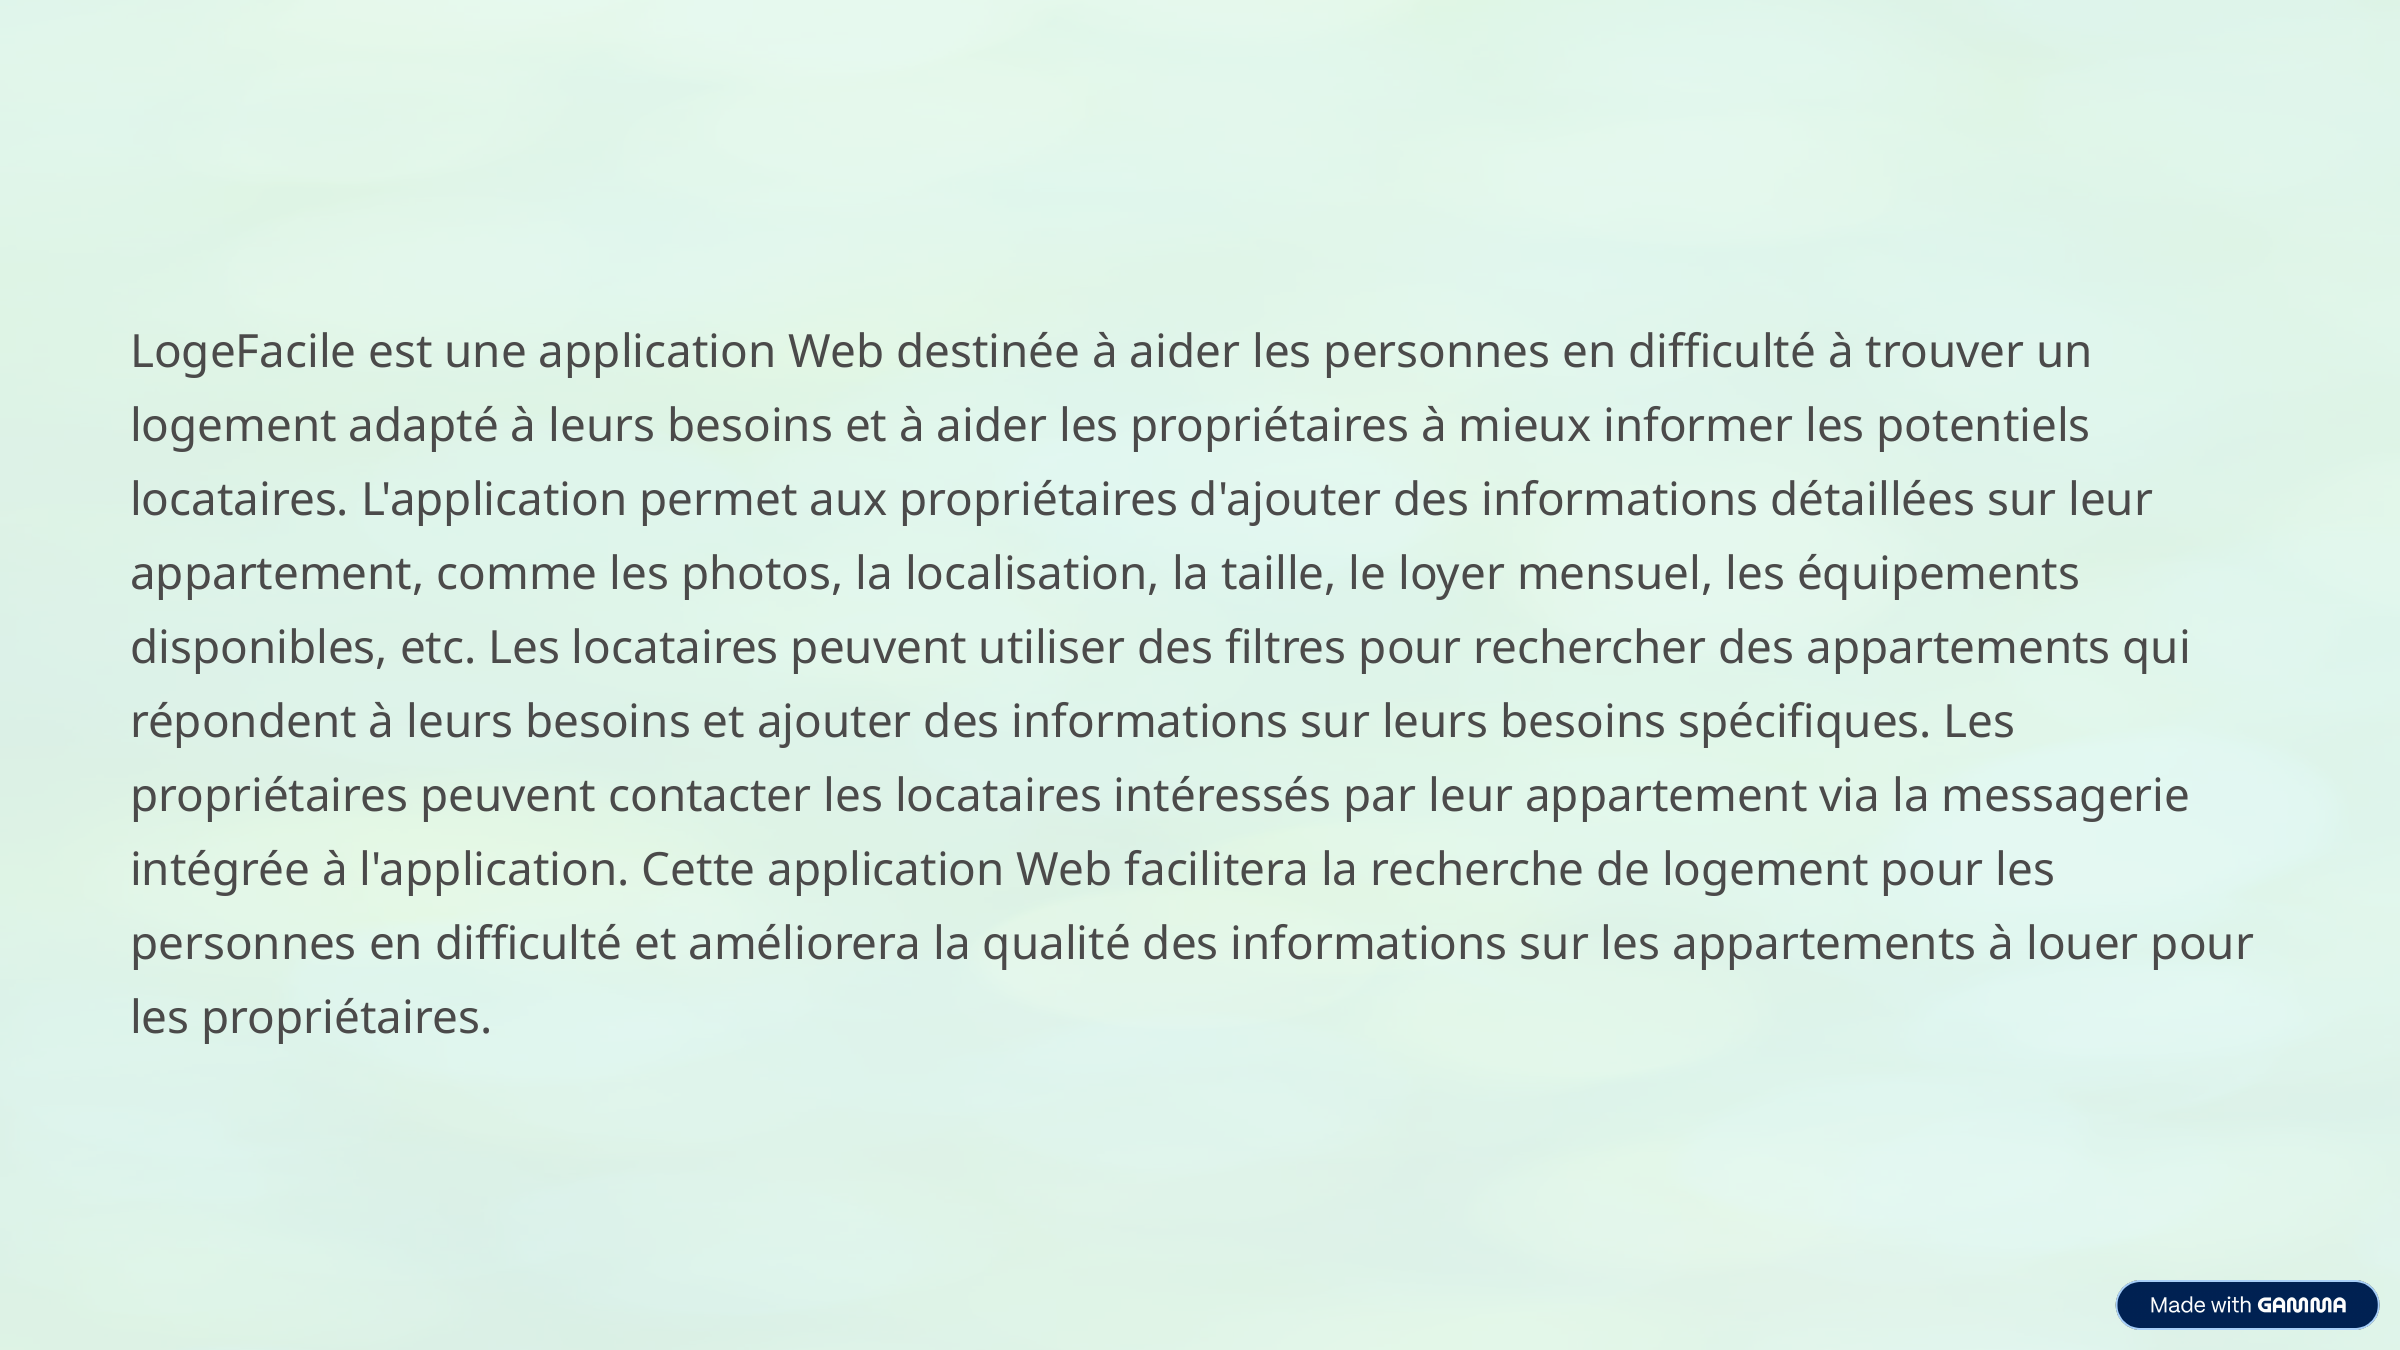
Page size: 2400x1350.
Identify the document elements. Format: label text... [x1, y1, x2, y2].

text_box LogeFacile est une application Web destinée à aider les personnes en difficulté à trouver un logement adapté à leurs besoins et à aider les propriétaires à mieux informer les potentiels locataires. L'application permet aux propriétaires d'ajouter des informations détaillées sur leur appartement, comme les photos, la localisation, la taille, le loyer mensuel, les équipements disponibles, etc. Les locataires peuvent utiliser des filtres pour rechercher des appartements qui répondent à leurs besoins et ajouter des informations sur leurs besoins spécifiques. Les propriétaires peuvent contacter les locataires intéressés par leur appartement via la messagerie intégrée à l'application. Cette application Web facilitera la recherche de logement pour les personnes en difficulté et améliorera la qualité des informations sur les appartements à louer pour les propriétaires. [130, 303, 2270, 1047]
picture [2106, 1271, 2389, 1339]
